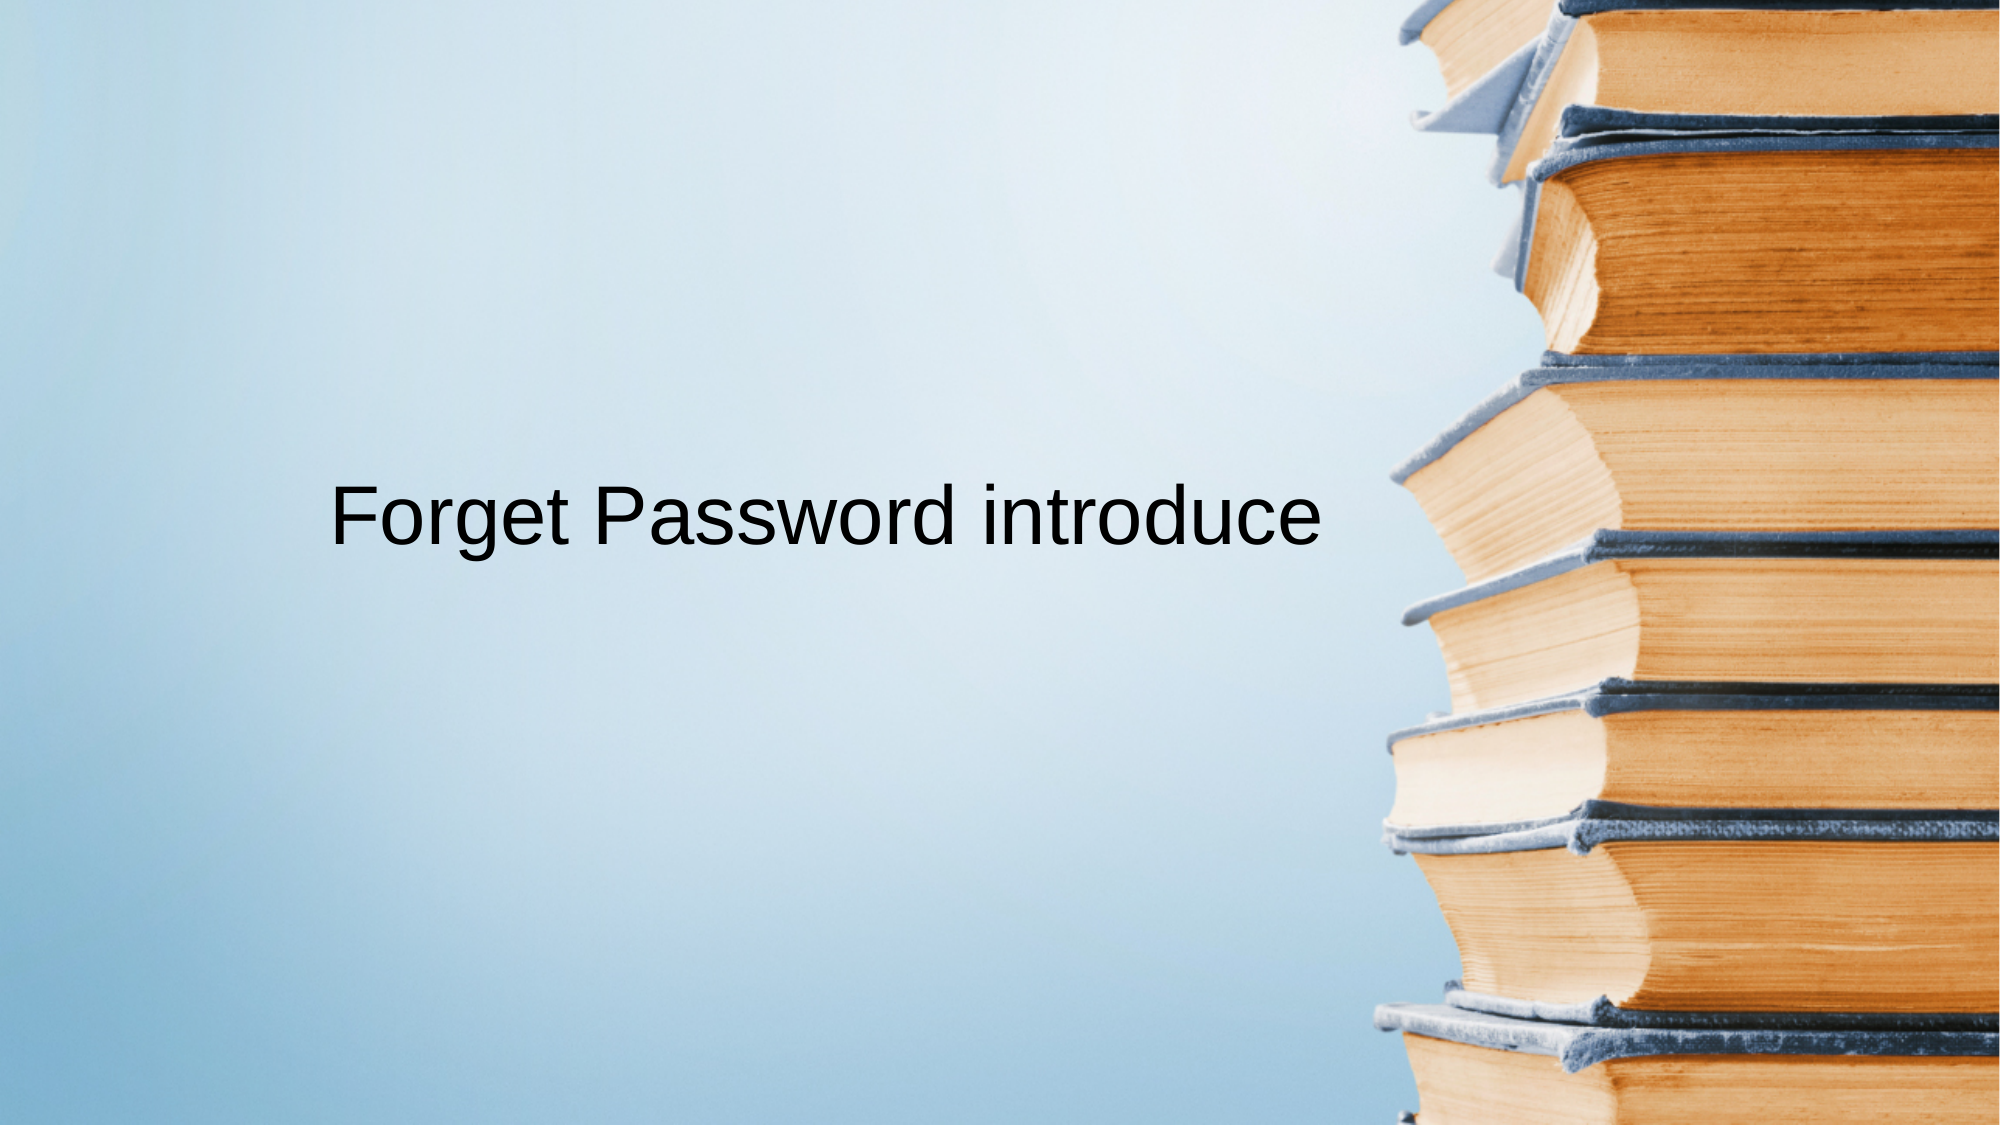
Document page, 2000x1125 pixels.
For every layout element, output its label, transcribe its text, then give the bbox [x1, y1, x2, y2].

subtitle Forget Password introduce [88, 351, 1565, 680]
picture [0, 0, 2000, 1125]
